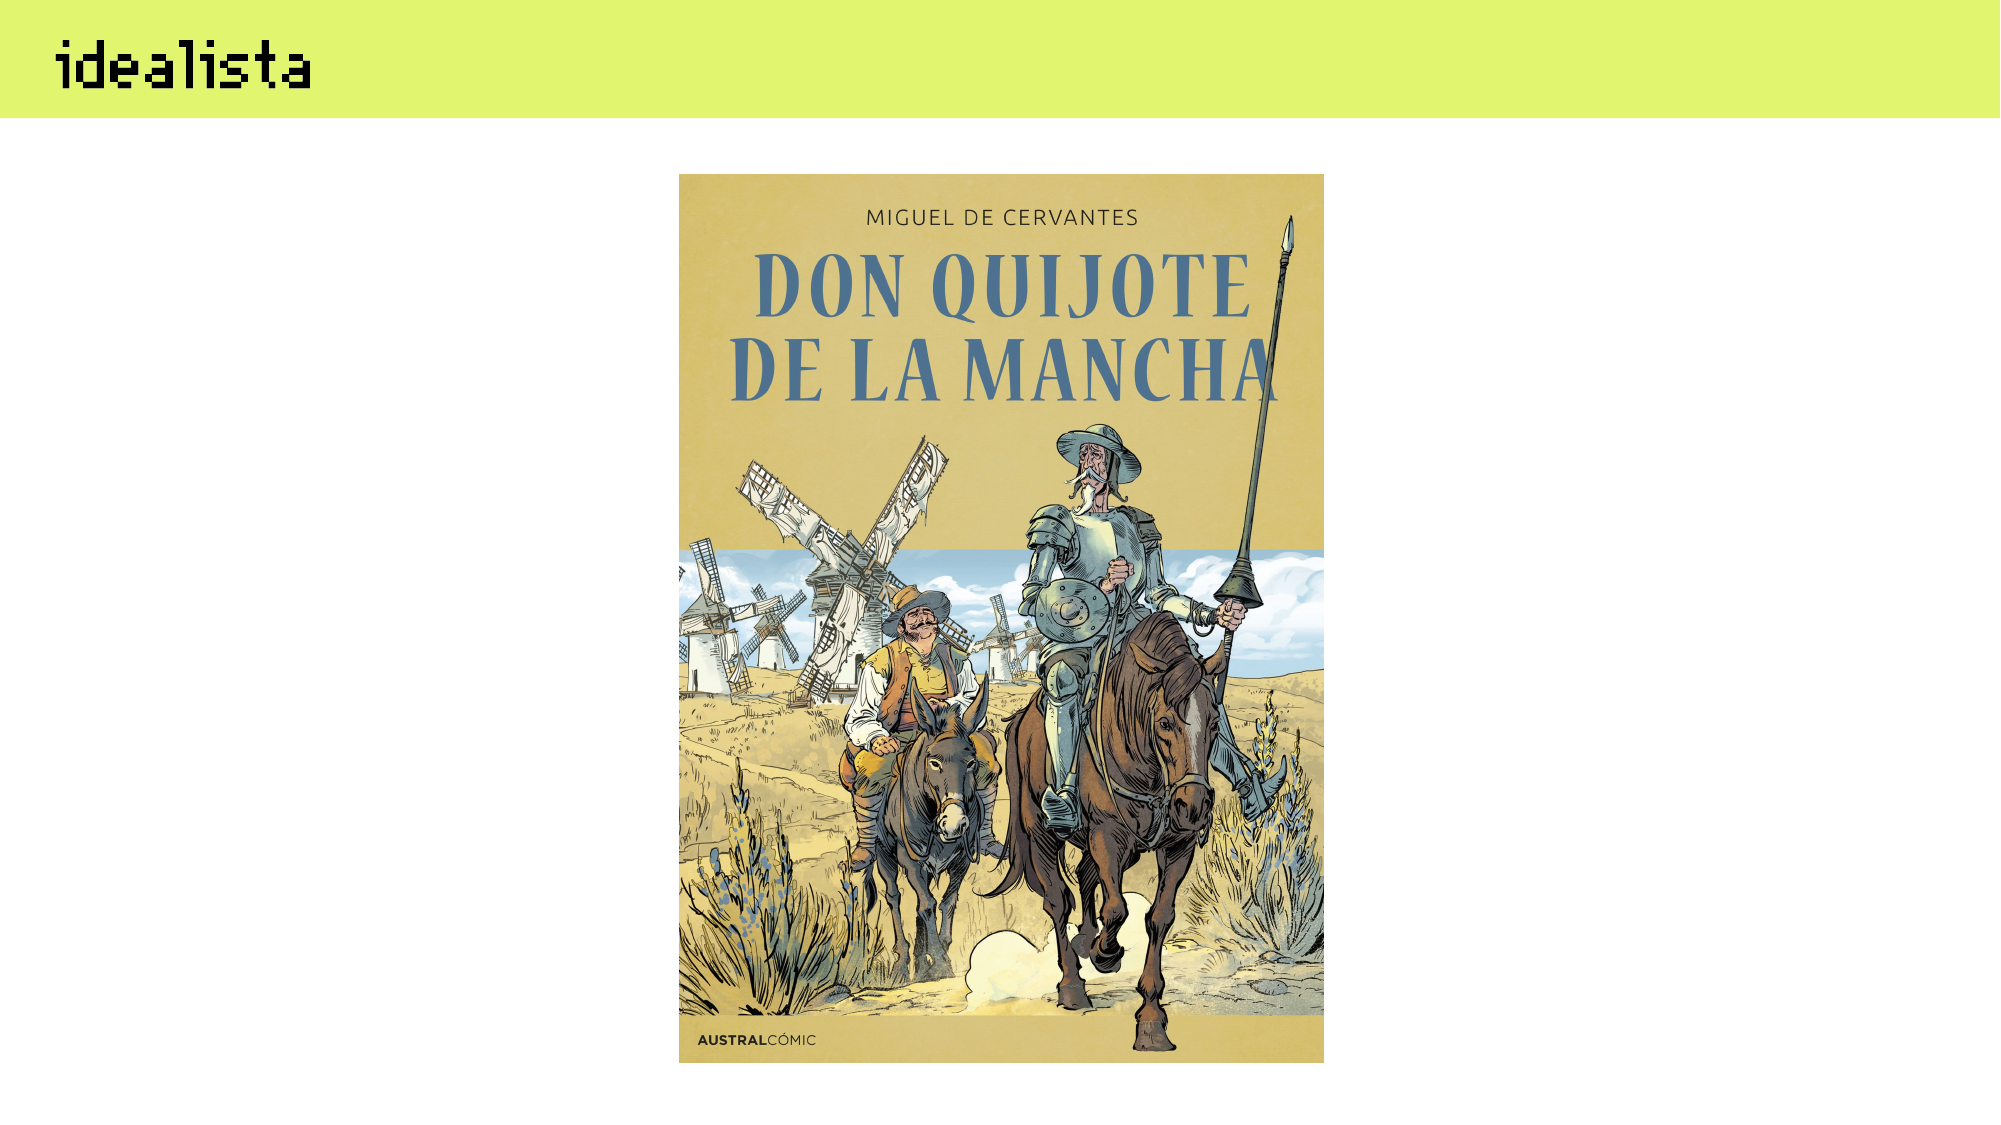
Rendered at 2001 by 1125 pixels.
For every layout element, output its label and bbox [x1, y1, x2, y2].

picture [53, 36, 318, 92]
picture [679, 174, 1324, 1063]
